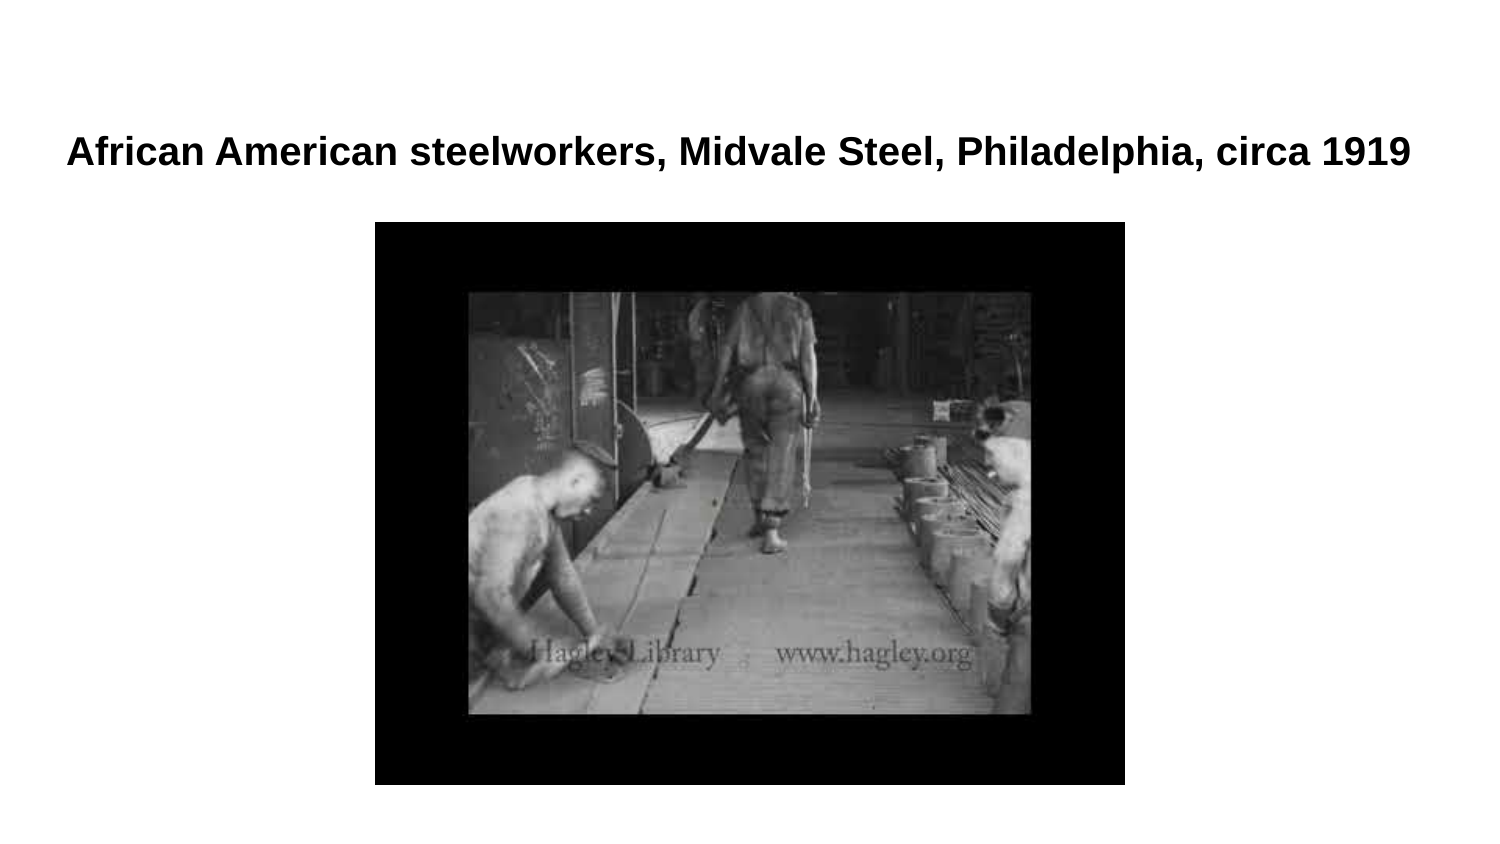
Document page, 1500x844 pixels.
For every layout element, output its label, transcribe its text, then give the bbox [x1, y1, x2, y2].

title African American steelworkers, Midvale Steel, Philadelphia, circa 1919 [51, 51, 1449, 189]
picture [375, 222, 1125, 785]
